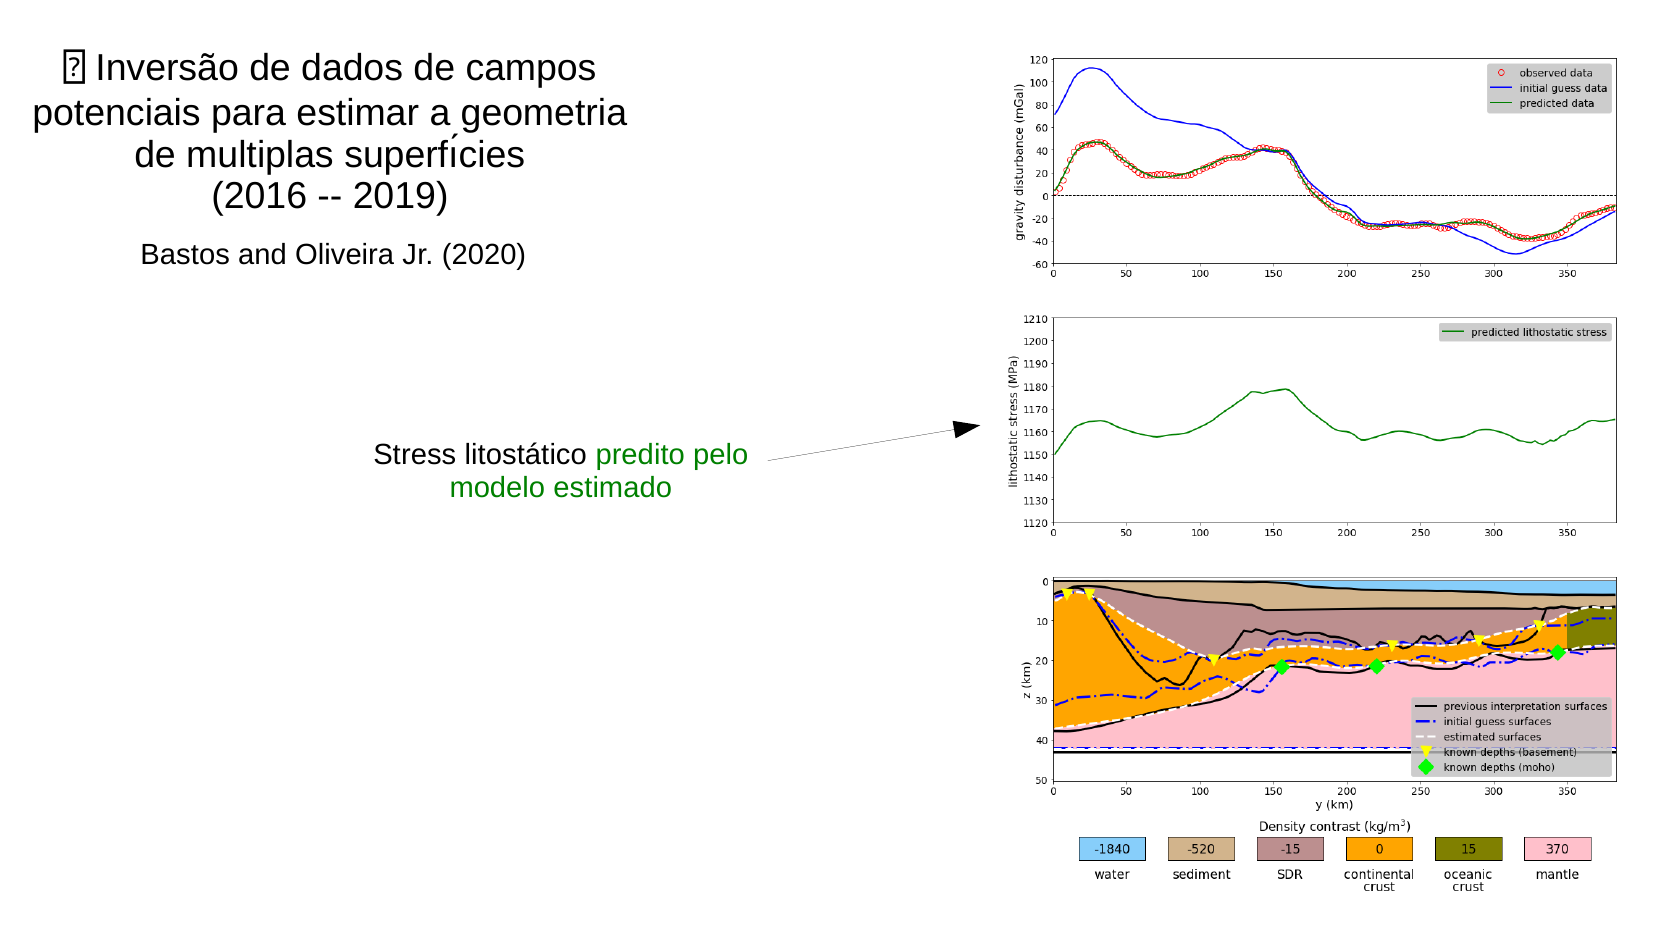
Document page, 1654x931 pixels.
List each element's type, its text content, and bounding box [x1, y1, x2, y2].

text_box ⍰ Inversão de dados de campos potenciais para estimar a geometria de multiplas superfı́cies (2016 -- 2019) [17, 32, 674, 249]
picture [1003, 50, 1623, 898]
text_box Bastos and Oliveira Jr. (2020) [85, 230, 582, 278]
text_box Stress litostático predito pelo modelo estimado [342, 430, 780, 538]
